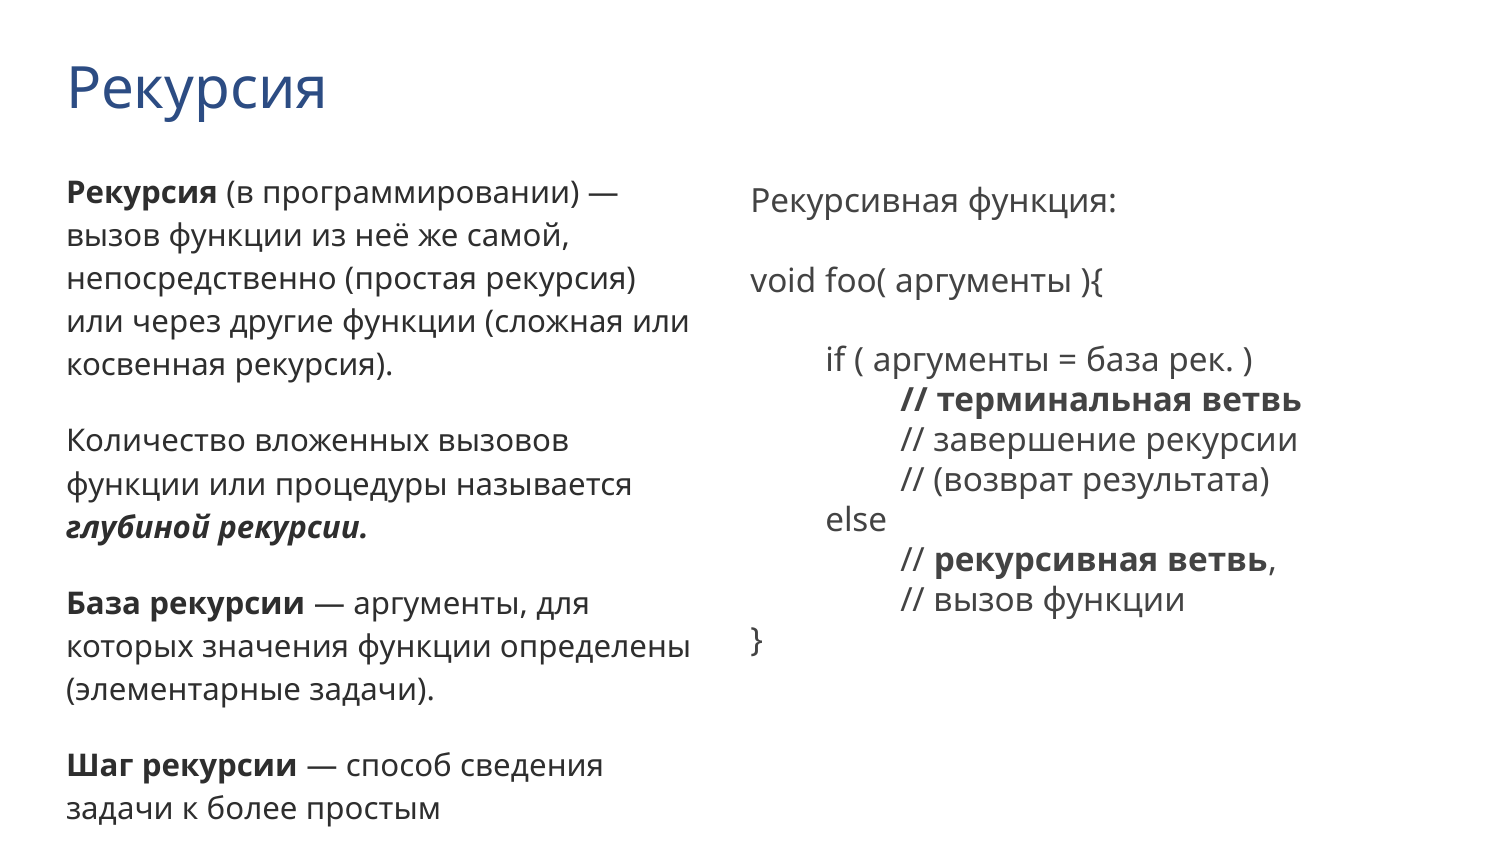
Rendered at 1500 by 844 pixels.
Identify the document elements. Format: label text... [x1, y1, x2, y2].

list Рекурсия (в программировании) — вызов функции из неё же самой, непосредственно (простая рекурсия) или через другие функции (сложная или косвенная рекурсия). Количество вложенных вызовов функции или процедуры называется глубиной рекурсии. База рекурсии — аргументы, для которых значения функции определены (элементарные задачи). Шаг рекурсии — способ сведения задачи к более простым [51, 151, 708, 834]
title Рекурсия [51, 35, 1449, 130]
list Рекурсивная функция: void foo( аргументы ){ if ( аргументы = база рек. ) // терминальная ветвь // завершение рекурсии // (возврат результата) else // рекурсивная ветвь, // вызов функции } [735, 163, 1449, 807]
